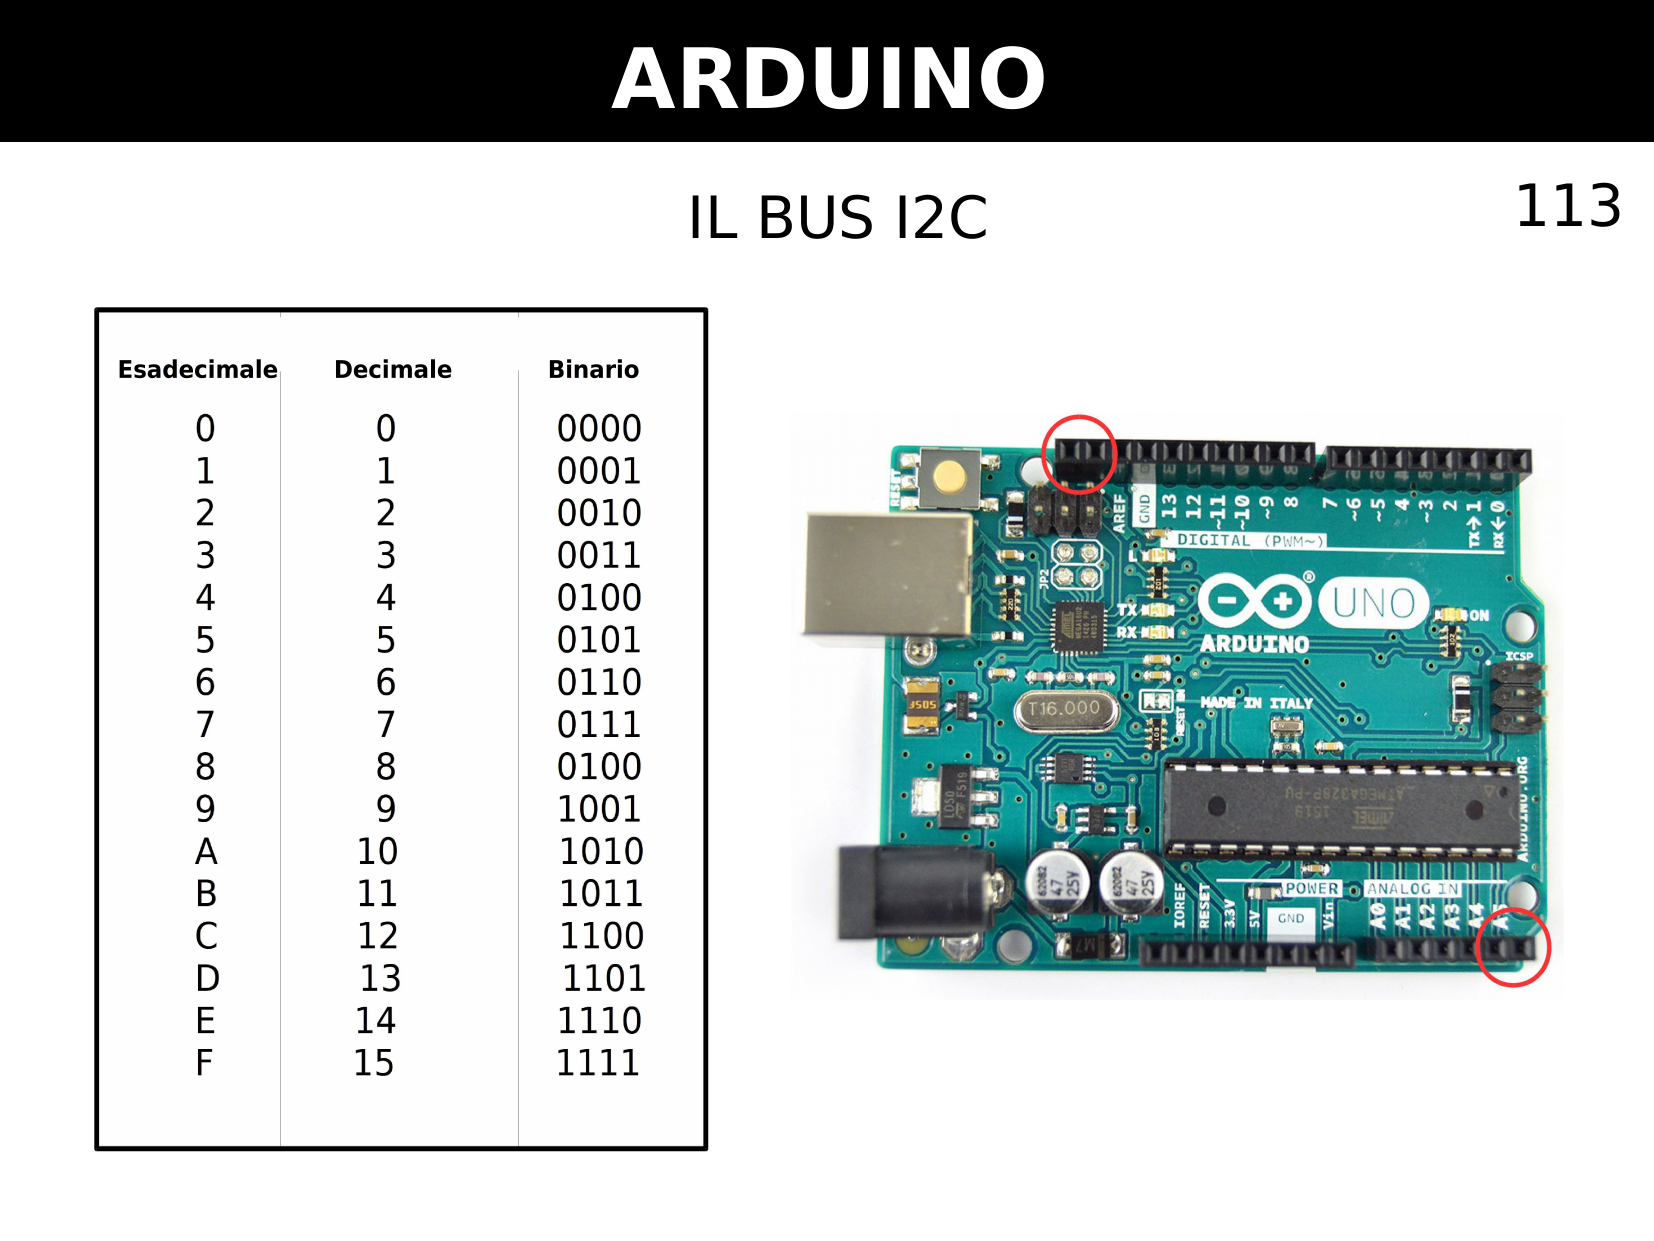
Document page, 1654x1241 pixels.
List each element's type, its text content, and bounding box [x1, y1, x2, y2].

text_box ARDUINO [596, 23, 1063, 136]
text_box 113 [1498, 165, 1640, 249]
text_box IL BUS I2C [673, 177, 1024, 260]
picture [791, 413, 1564, 1000]
picture [94, 307, 709, 1152]
text_box [0, 0, 1654, 142]
